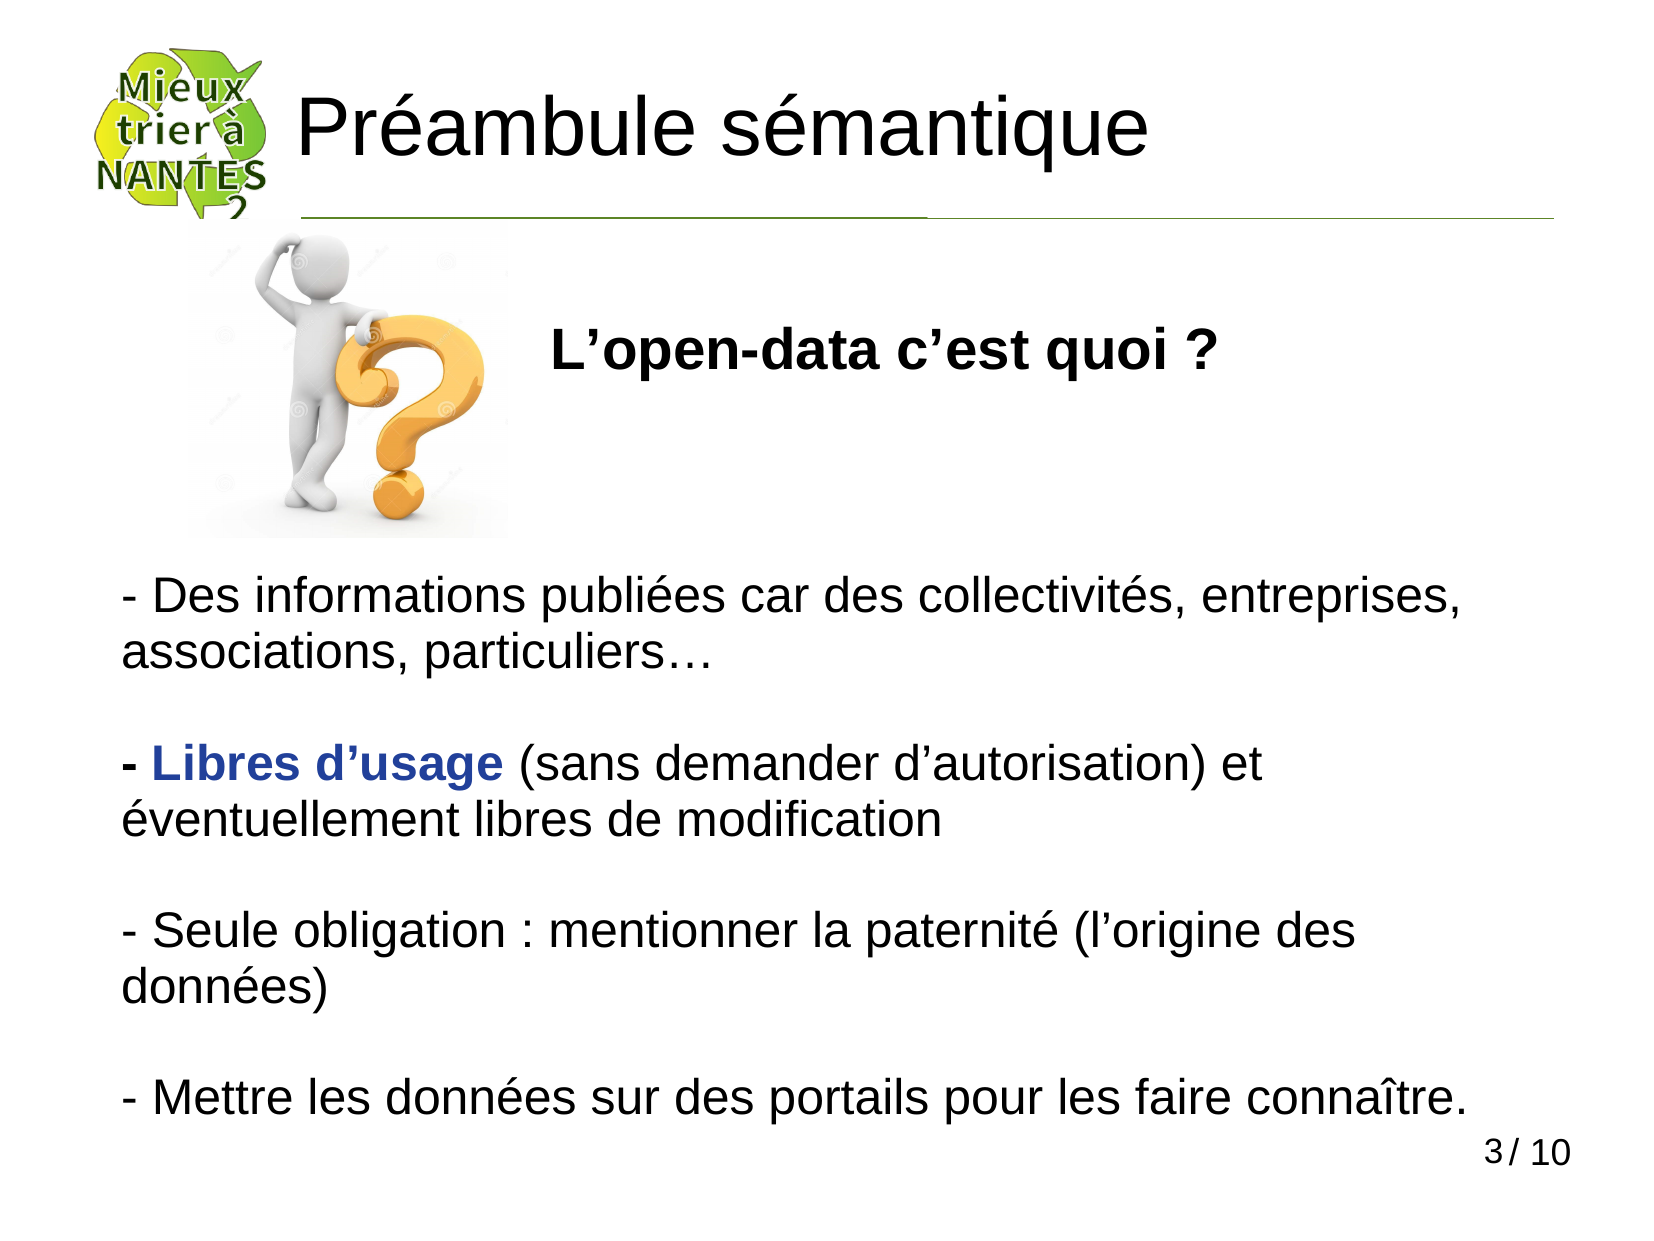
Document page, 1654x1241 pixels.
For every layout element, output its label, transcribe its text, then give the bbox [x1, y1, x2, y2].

picture [94, 48, 508, 538]
text_box Préambule sémantique [295, 41, 1571, 215]
text_box L’open-data c’est quoi ? [106, 312, 1630, 1115]
text_box / 10 [1524, 1121, 1599, 1193]
text_box - Des informations publiées car des collectivités, entreprises, associations, particuliers… - Libres d’usage (sans demander d’autorisation) et éventuellement libres de modification - Seule obligation : mentionner la paternité (l’origine des données) - Mettre les données sur des portails pour les faire connaître. [106, 561, 1524, 1241]
